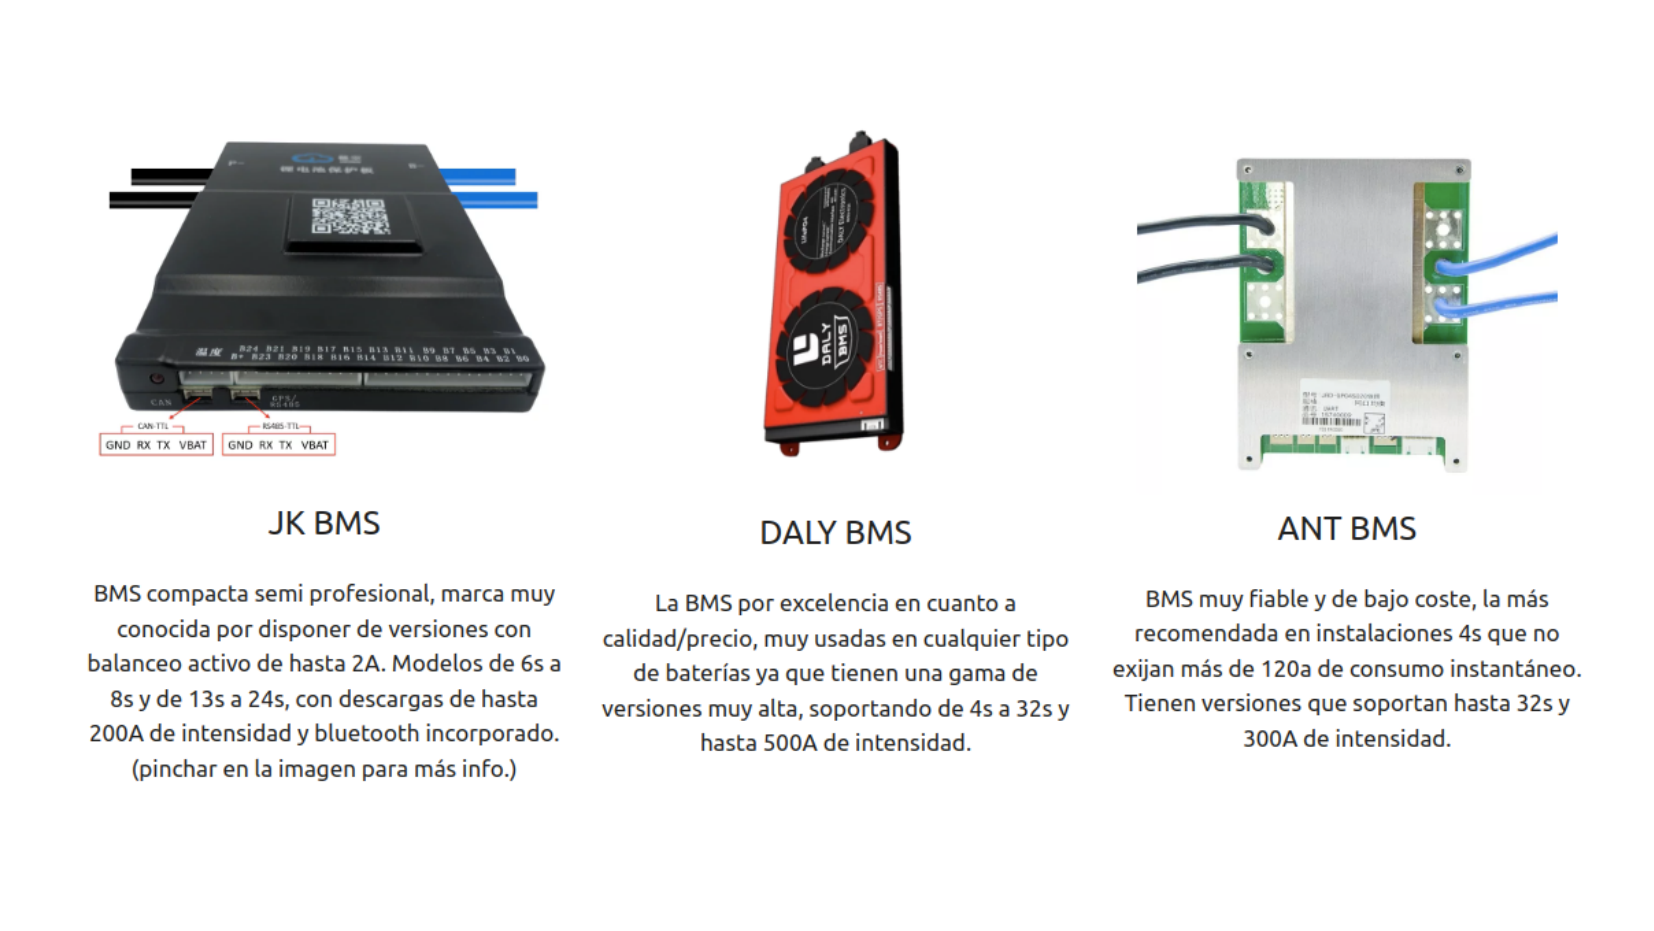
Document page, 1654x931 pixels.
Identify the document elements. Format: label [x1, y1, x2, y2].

picture [29, 88, 1625, 836]
